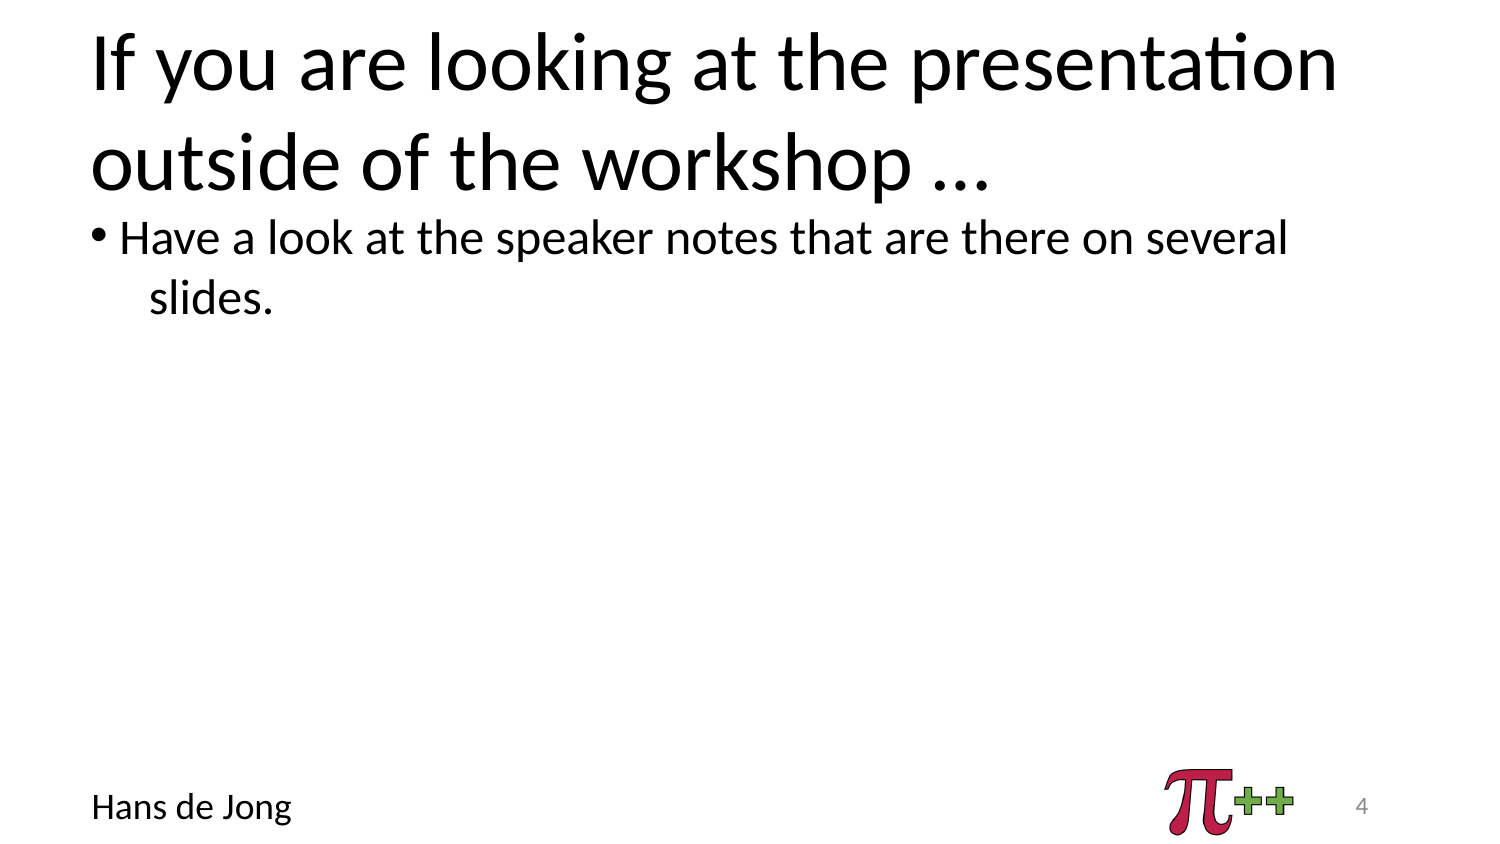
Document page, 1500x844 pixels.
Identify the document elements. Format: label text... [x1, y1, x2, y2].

text_box 4 [1340, 782, 1426, 827]
list Have a look at the speaker notes that are there on several slides. [75, 196, 1426, 754]
title If you are looking at the presentation outside of the workshop … [75, 0, 1426, 186]
